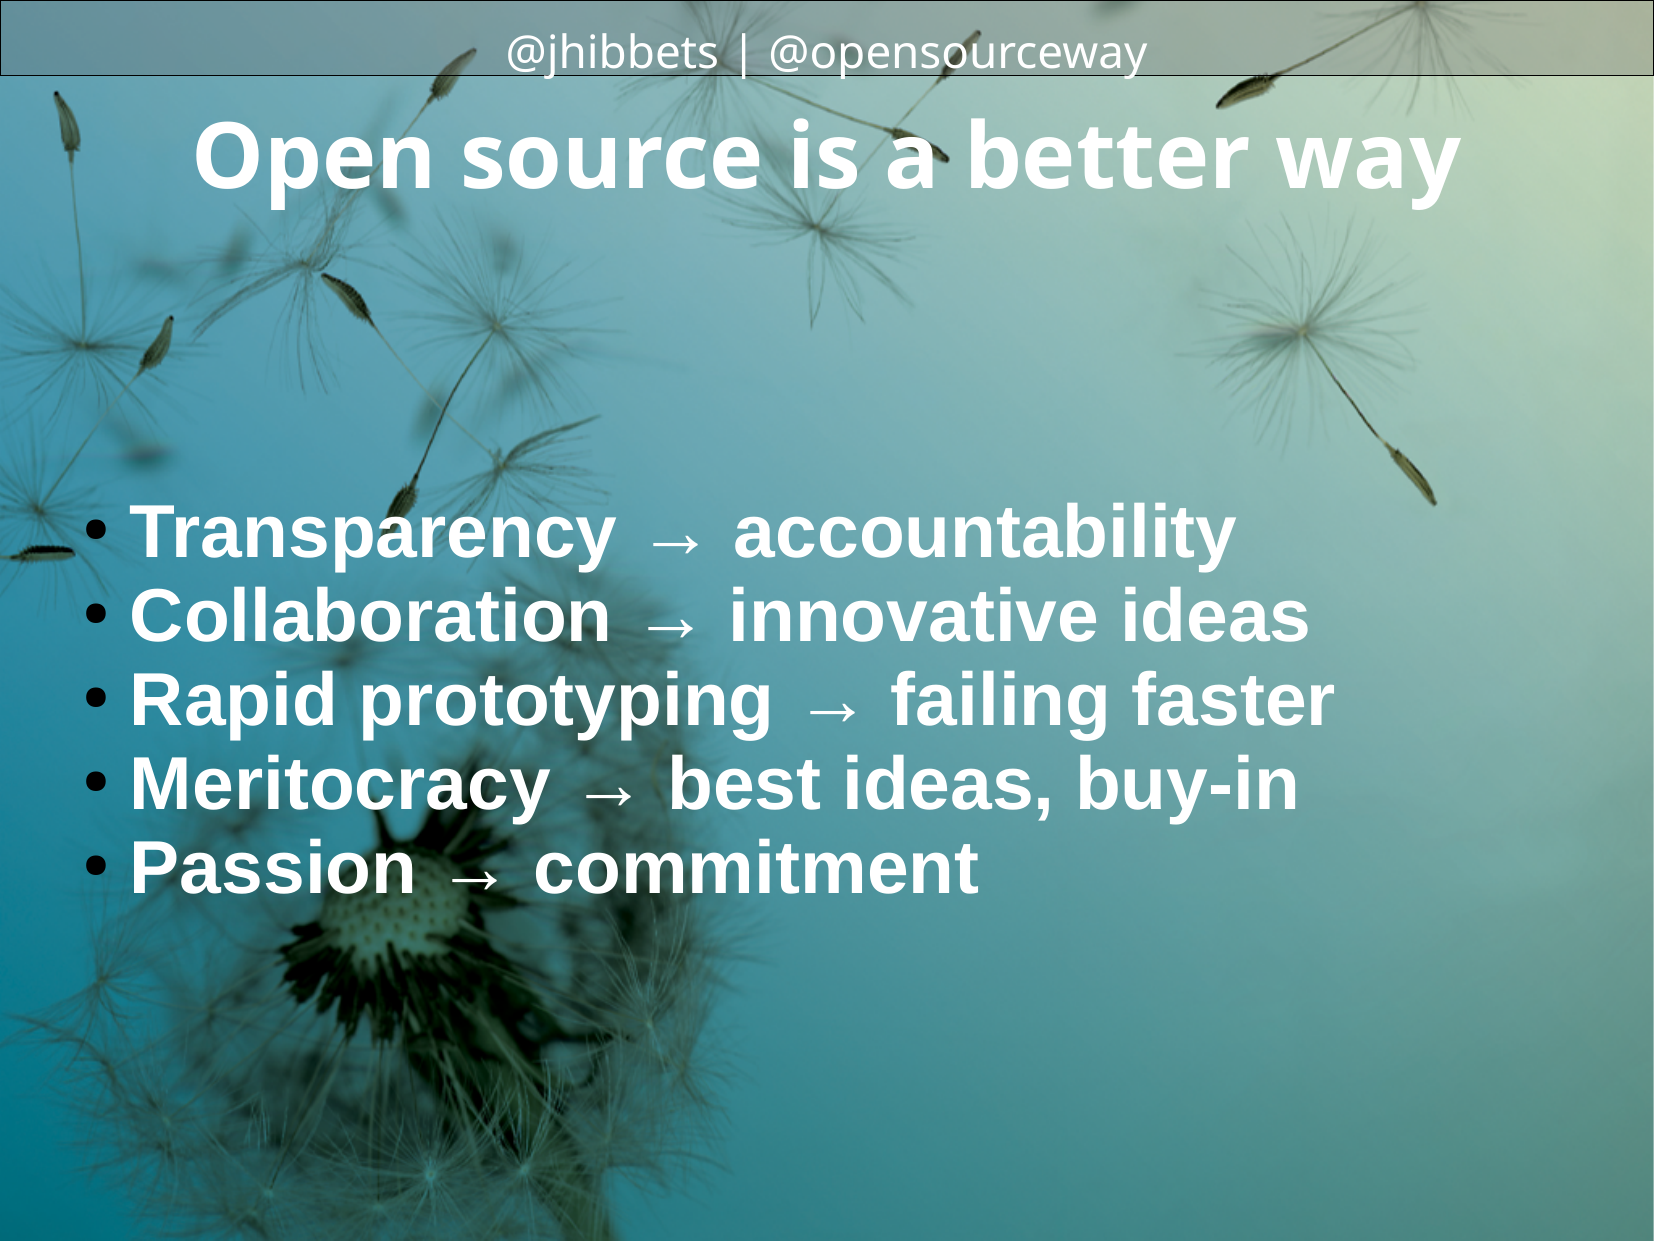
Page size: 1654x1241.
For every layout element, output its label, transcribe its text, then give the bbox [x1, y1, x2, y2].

title Open source is a better way [82, 49, 1571, 257]
picture [0, 76, 1654, 1241]
subtitle Transparency → accountability Collaboration → innovative ideas Rapid prototyping → failing faster Meritocracy → best ideas, buy-in Passion → commitment [82, 290, 1571, 1109]
